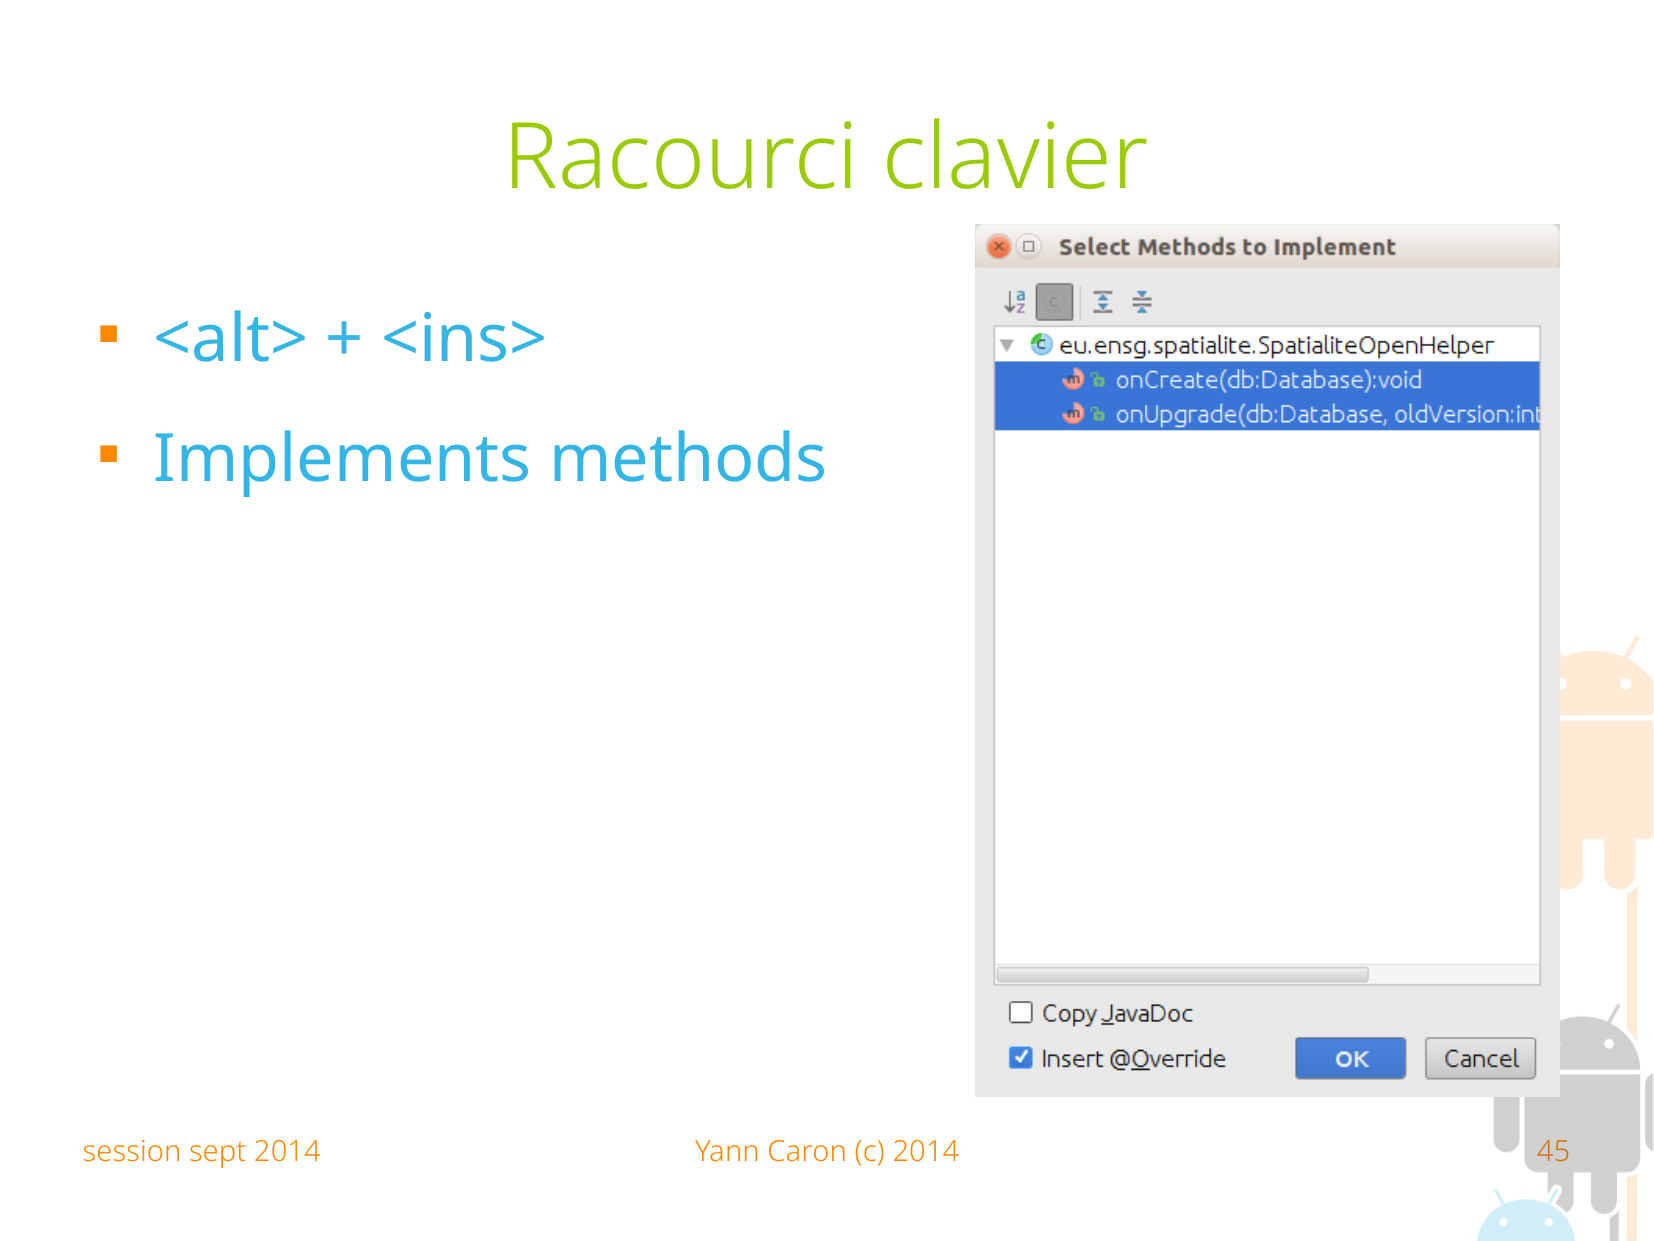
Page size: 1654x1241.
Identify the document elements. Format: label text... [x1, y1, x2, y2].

picture [240, 224, 1654, 1241]
list <alt> + <ins> Implements methods [82, 290, 975, 1010]
title Racourci clavier [82, 49, 1571, 257]
list <alt> + <ins> Implements methods [1560, 290, 1571, 1010]
